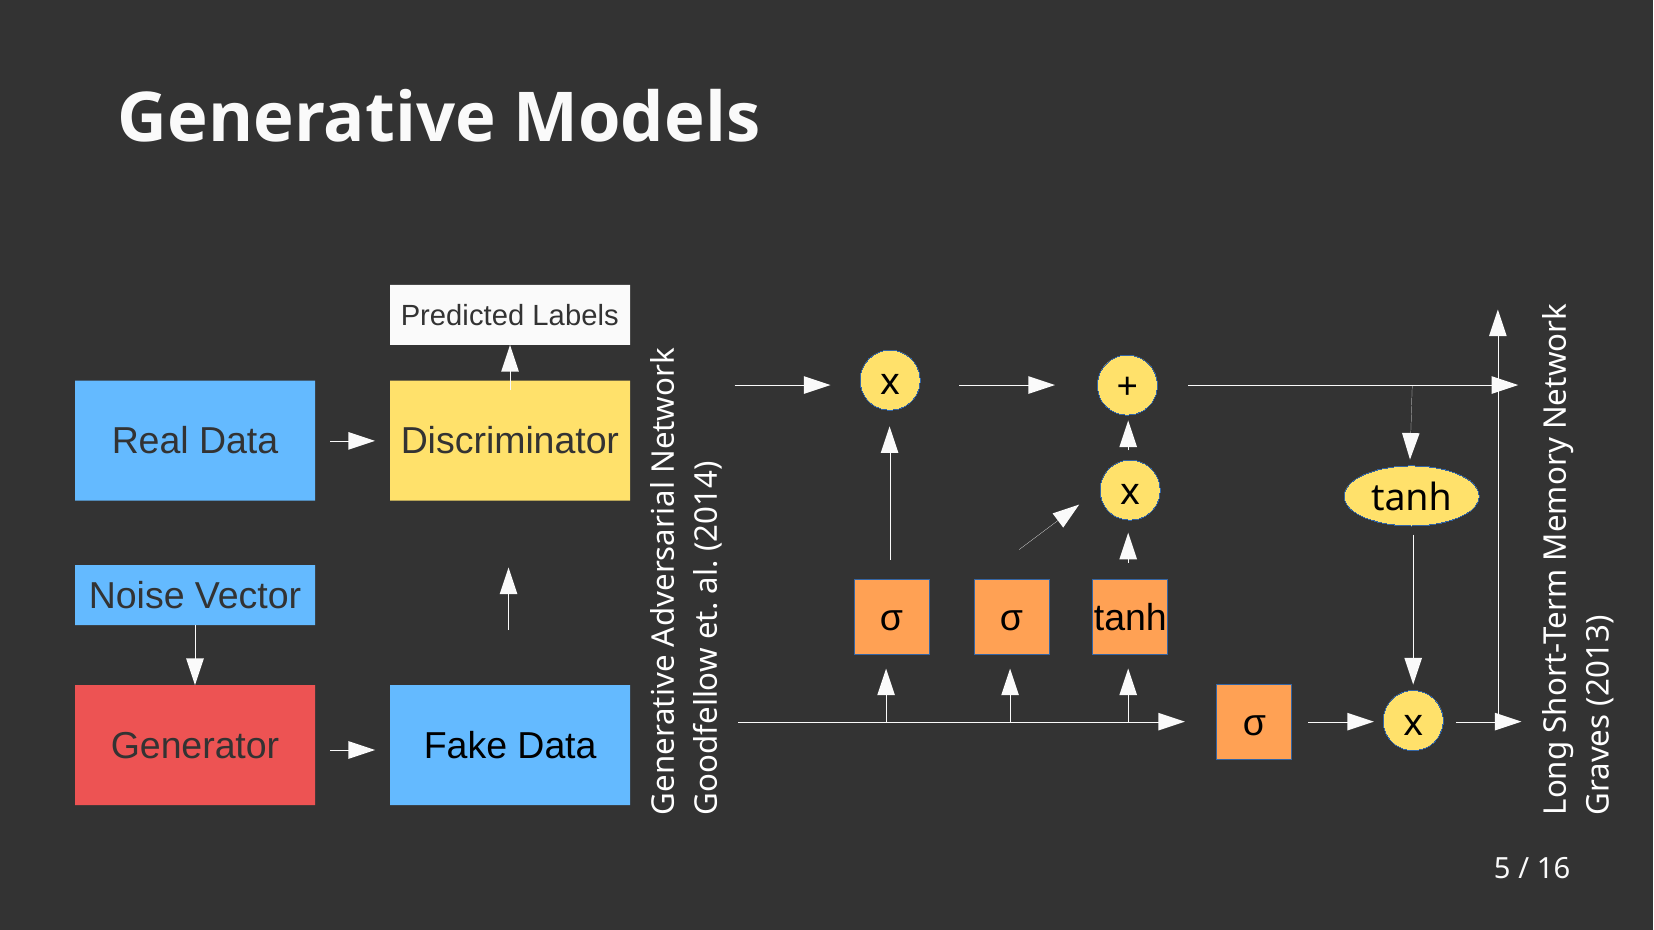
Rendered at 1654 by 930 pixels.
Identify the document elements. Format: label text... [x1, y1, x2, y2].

text_box x [1100, 460, 1161, 521]
text_box + [1097, 355, 1158, 416]
text_box Generative Adversarial Network Goodfellow et. al. (2014) [633, 240, 734, 831]
text_box tanh [1344, 465, 1480, 527]
text_box Real Data [75, 380, 316, 501]
text_box x [1383, 690, 1444, 751]
title Generative Models [117, 36, 1571, 193]
text_box x [860, 350, 921, 411]
text_box Discriminator [390, 380, 631, 501]
text_box Generator [75, 685, 316, 806]
text_box σ [854, 579, 930, 655]
text_box σ [1216, 684, 1292, 760]
text_box tanh [1092, 579, 1168, 655]
text_box σ [974, 579, 1050, 655]
text_box Fake Data [390, 685, 631, 806]
text_box Predicted Labels [390, 284, 631, 345]
text_box Noise Vector [75, 565, 316, 626]
text_box Long Short-Term Memory Network Graves (2013) [1524, 187, 1626, 831]
